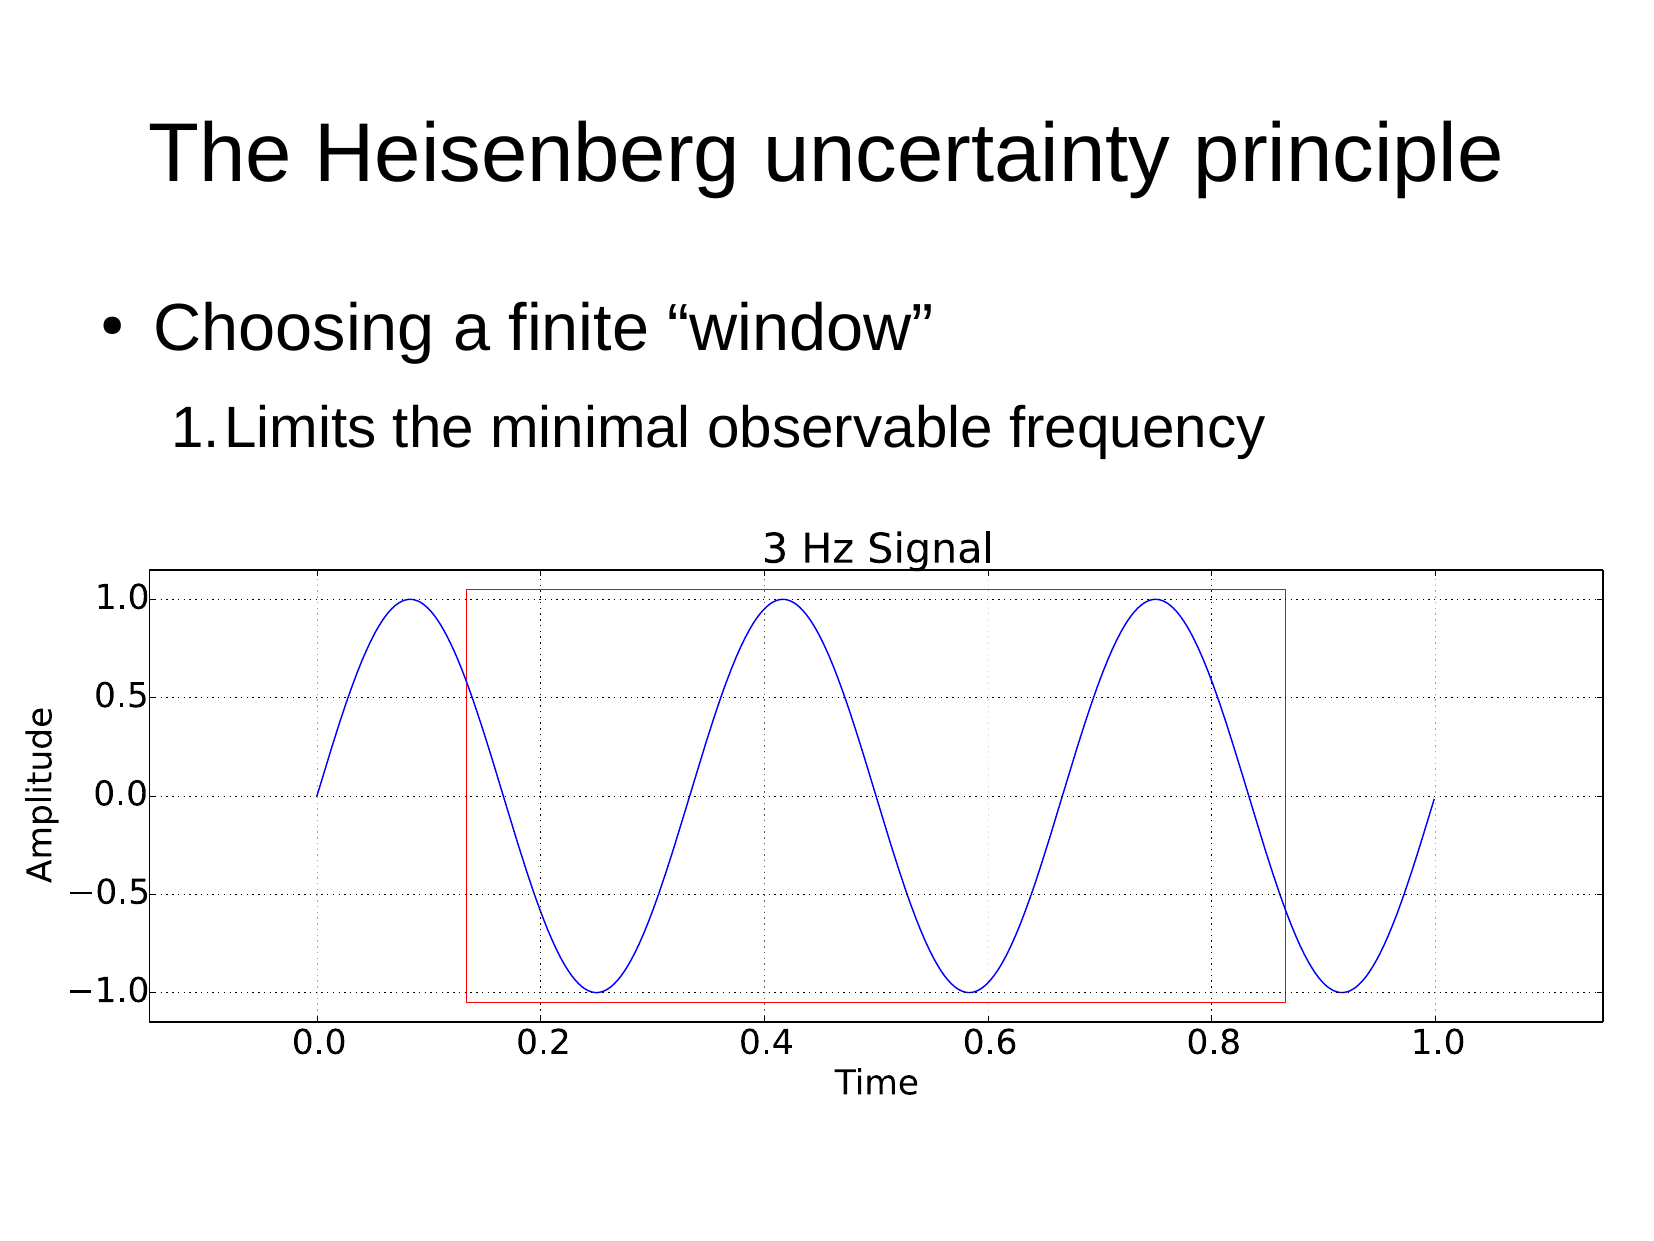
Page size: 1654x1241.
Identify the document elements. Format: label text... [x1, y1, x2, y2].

list Choosing a finite “window” Limits the minimal observable frequency [82, 290, 1571, 495]
title The Heisenberg uncertainty principle [82, 49, 1571, 257]
picture [0, 495, 1653, 1116]
